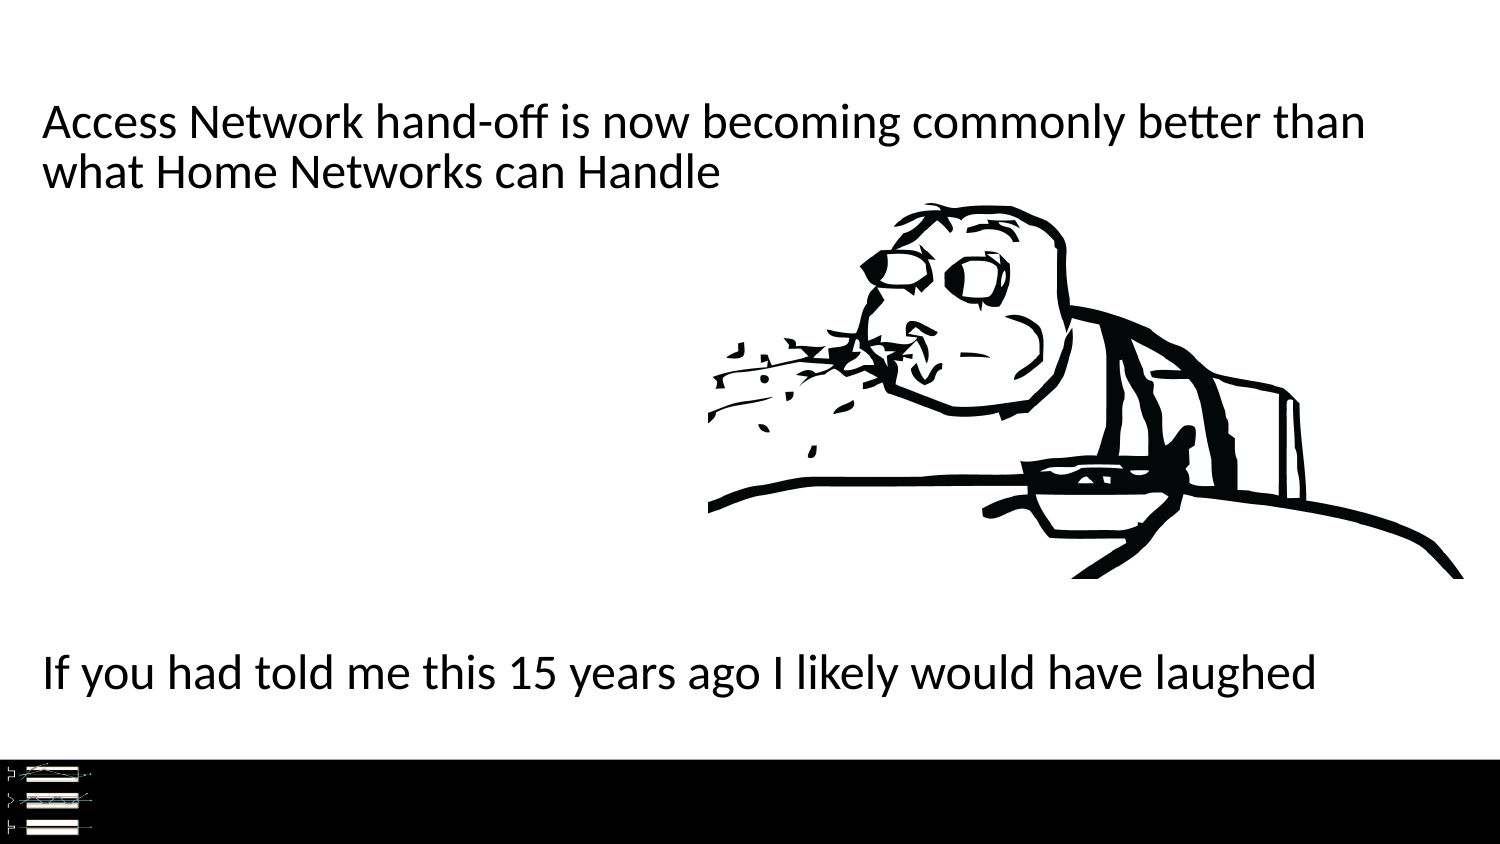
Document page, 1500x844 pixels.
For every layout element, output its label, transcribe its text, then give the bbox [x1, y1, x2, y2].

picture [708, 81, 1472, 579]
picture [5, 761, 95, 837]
text_box Access Network hand-off is now becoming commonly better than what Home Networks can Handle If you had told me this 15 years ago I likely would have laughed [27, 94, 1438, 710]
